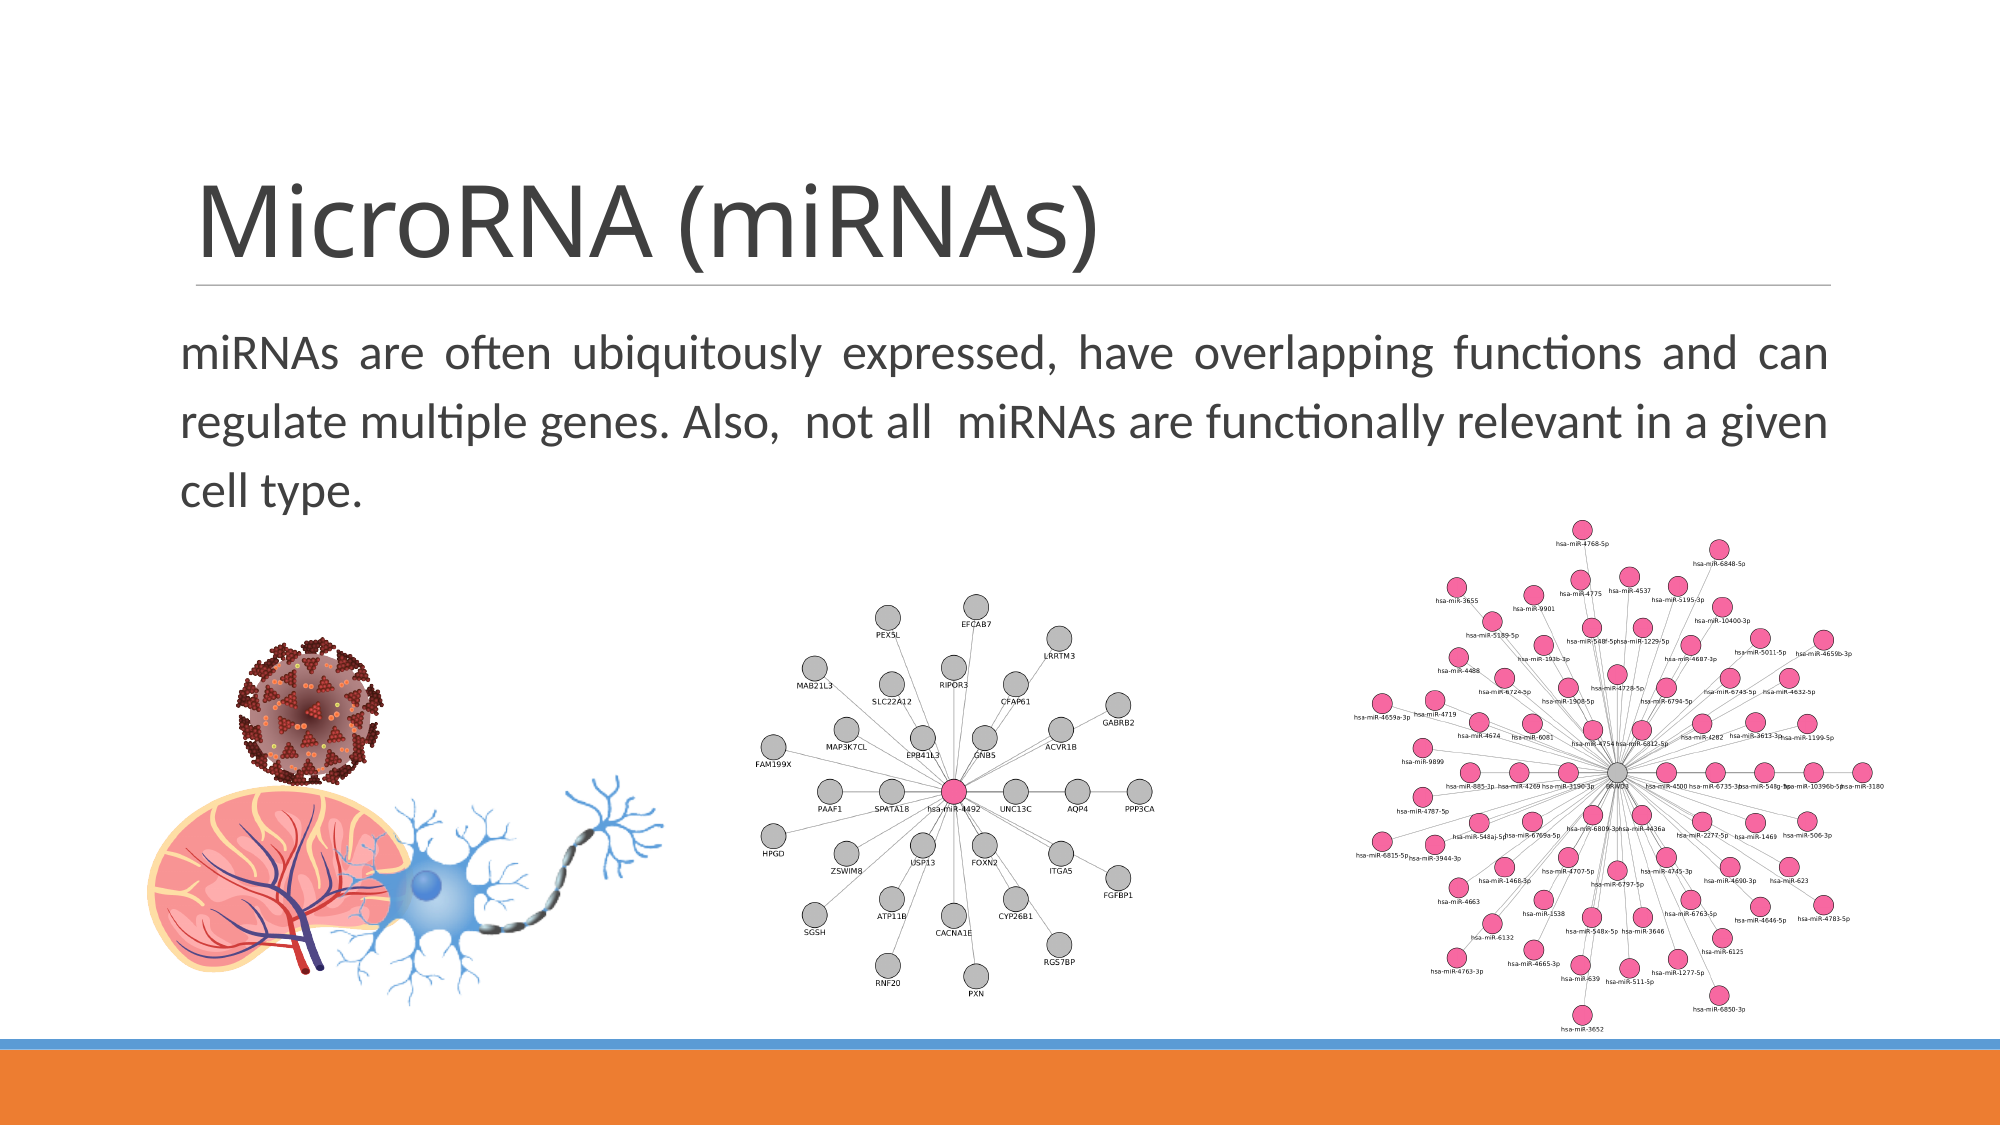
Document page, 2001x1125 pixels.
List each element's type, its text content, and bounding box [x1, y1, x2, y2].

title MicroRNA (miRNAs) [180, 47, 1830, 285]
picture [1299, 504, 1996, 1063]
picture [147, 637, 678, 1063]
list miRNAs are often ubiquitously expressed, have overlapping functions and can regulate multiple genes. Also, not all miRNAs are functionally relevant in a given cell type. [180, 302, 1830, 963]
picture [698, 590, 1211, 1002]
